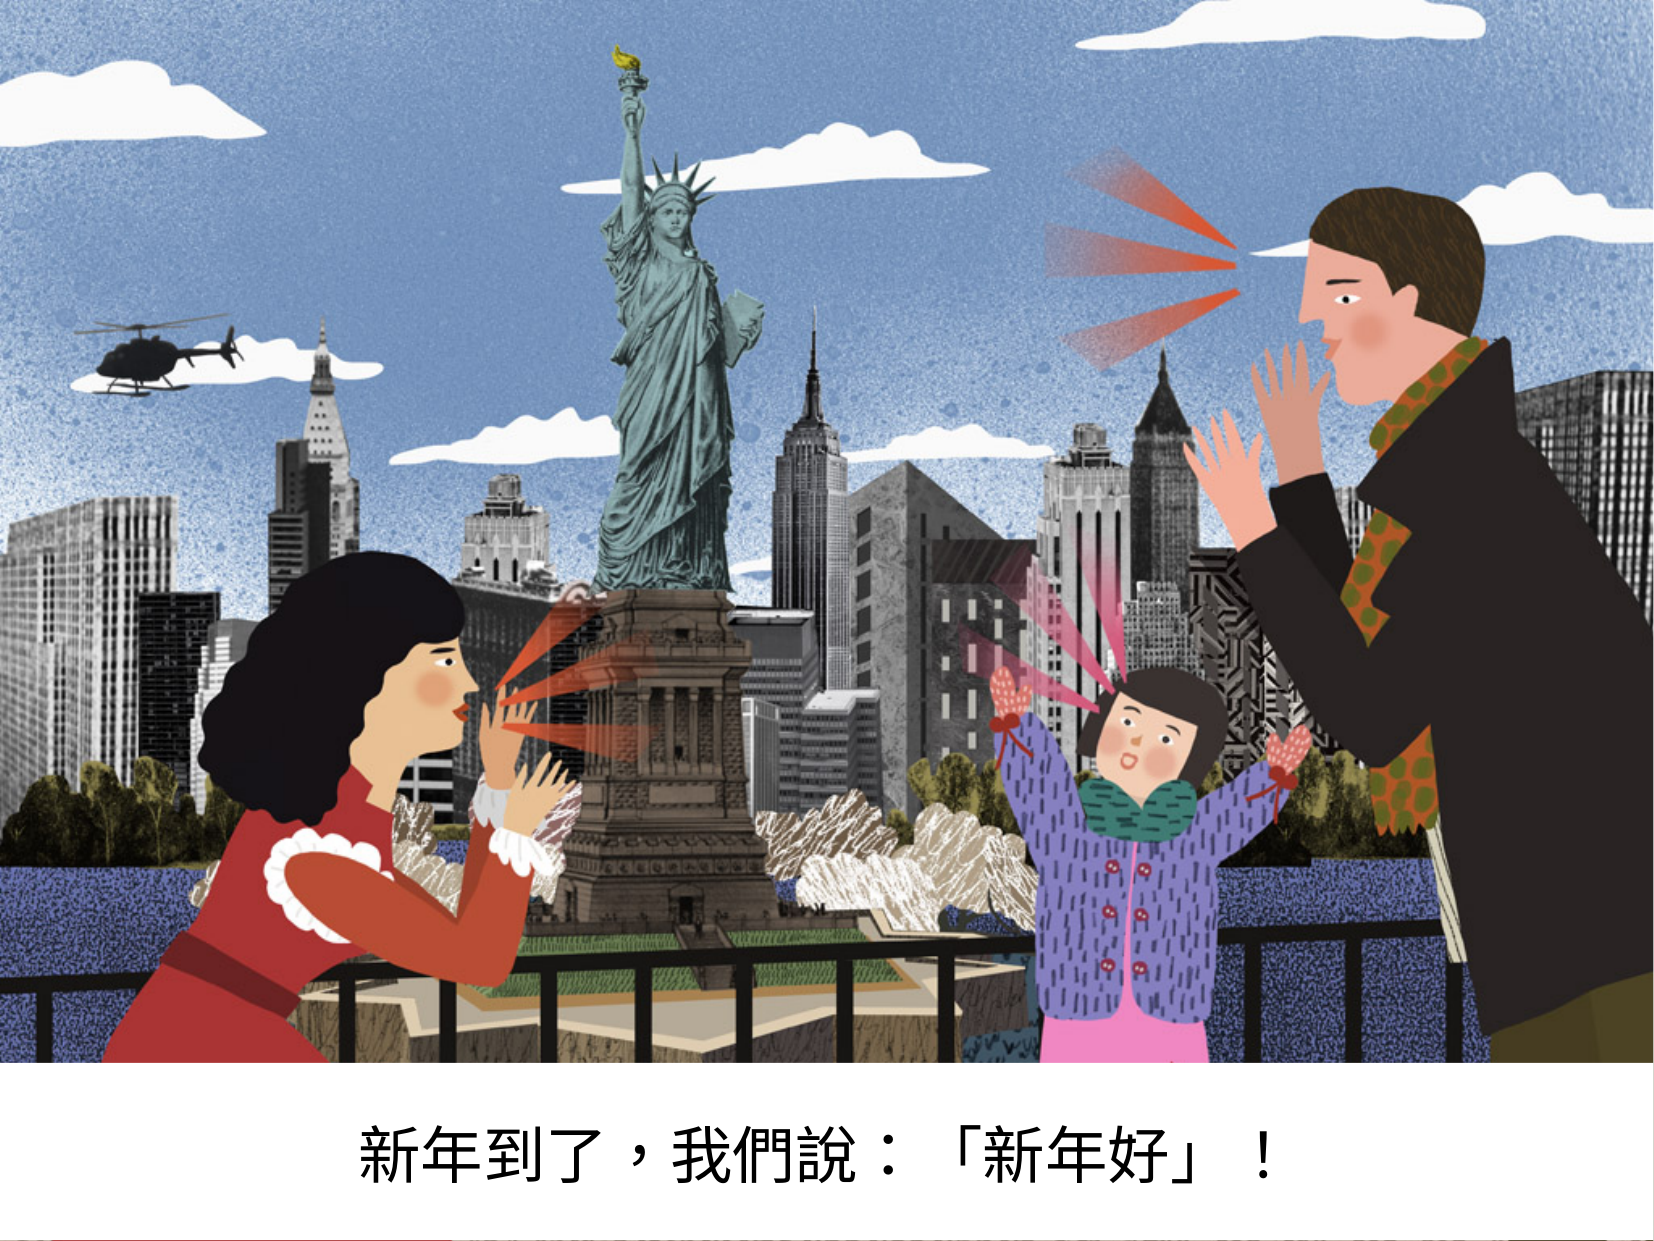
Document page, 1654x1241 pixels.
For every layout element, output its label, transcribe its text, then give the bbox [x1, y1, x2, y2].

title 新年到了，我們說：「新年好」！ [0, 1062, 1654, 1241]
picture [0, 0, 1654, 1062]
